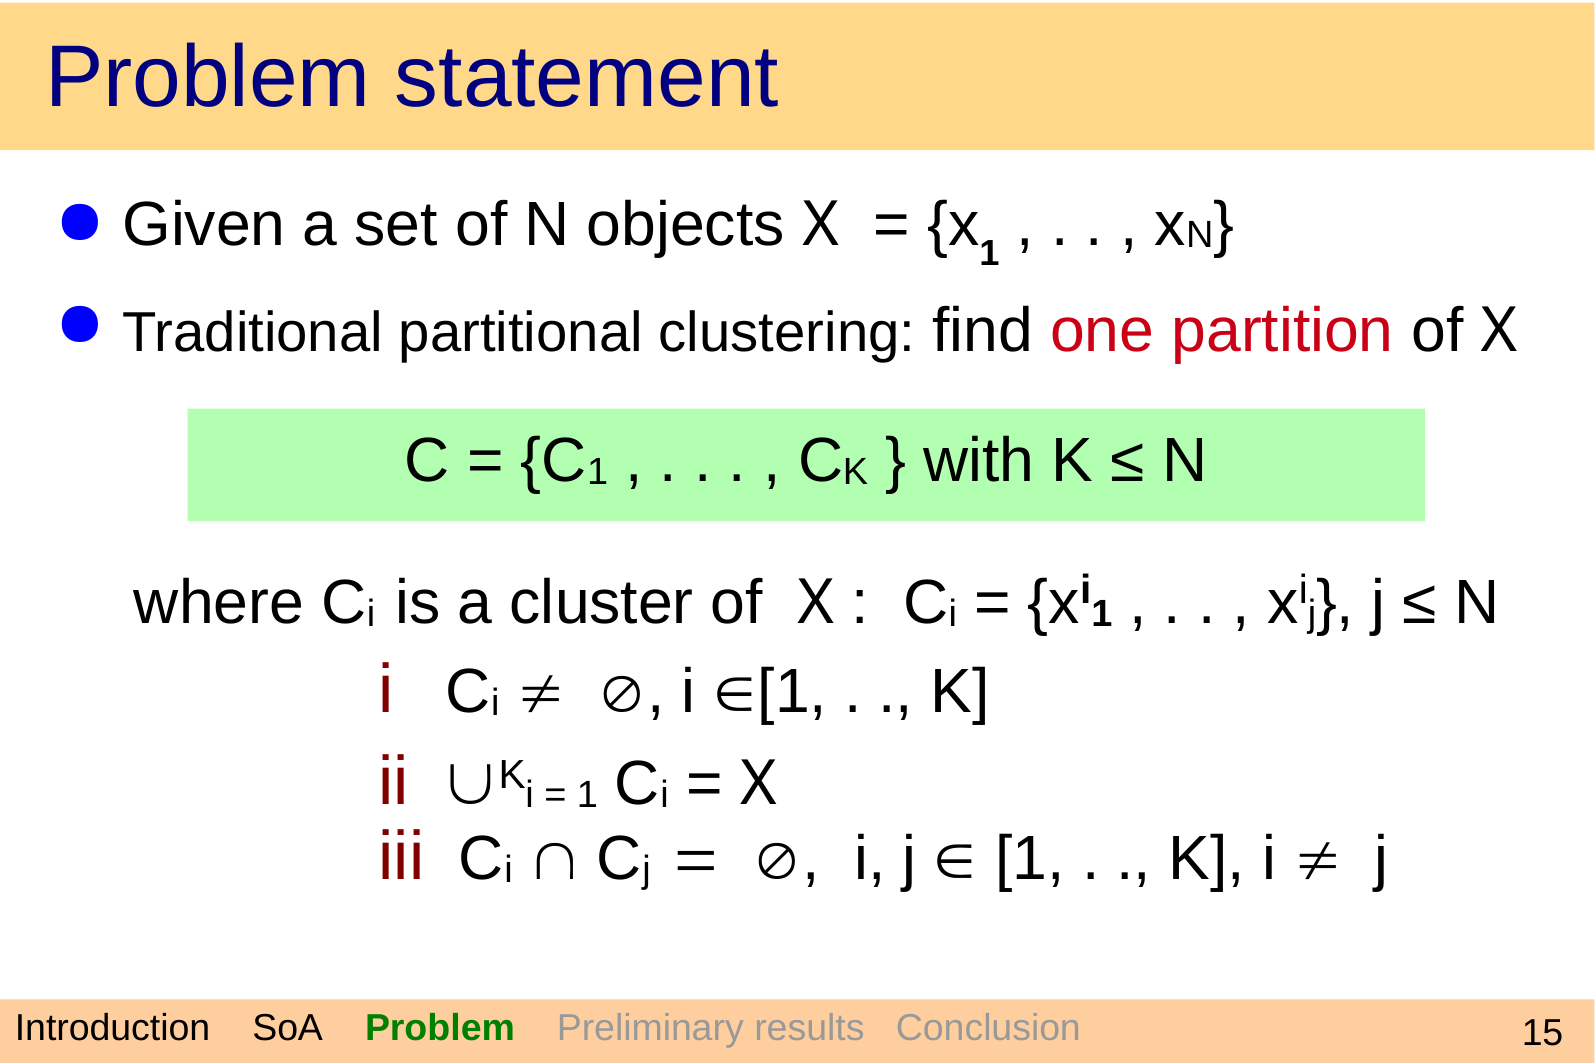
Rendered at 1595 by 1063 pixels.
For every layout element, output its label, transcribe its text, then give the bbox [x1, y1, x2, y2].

list where Ci is a cluster of X : Ci = {xi1 , . . , xij}, j ≤ N [134, 557, 378, 675]
text_box <number> [1377, 1003, 1579, 1063]
title Problem statement [0, 2, 1595, 151]
list where Ci is a cluster of X : Ci = {xi1 , . . , xij}, j ≤ N [1477, 557, 1522, 675]
text_box Introduction SoA Problem Preliminary results Conclusion [0, 999, 1595, 1063]
list C = {C1 , . . . , CK } with K ≤ N [187, 456, 1426, 522]
list Given a set of N objects X = {x1 , . . , xN} Traditional partitional clustering: find one partition of X [55, 178, 1576, 456]
list Ci ¹ Æ, i Î[1, . ., K] ÈKi = 1 Ci = X Ci Ç Cj = Æ, i, j Î [1, . ., K], i ¹ j [378, 557, 1477, 973]
